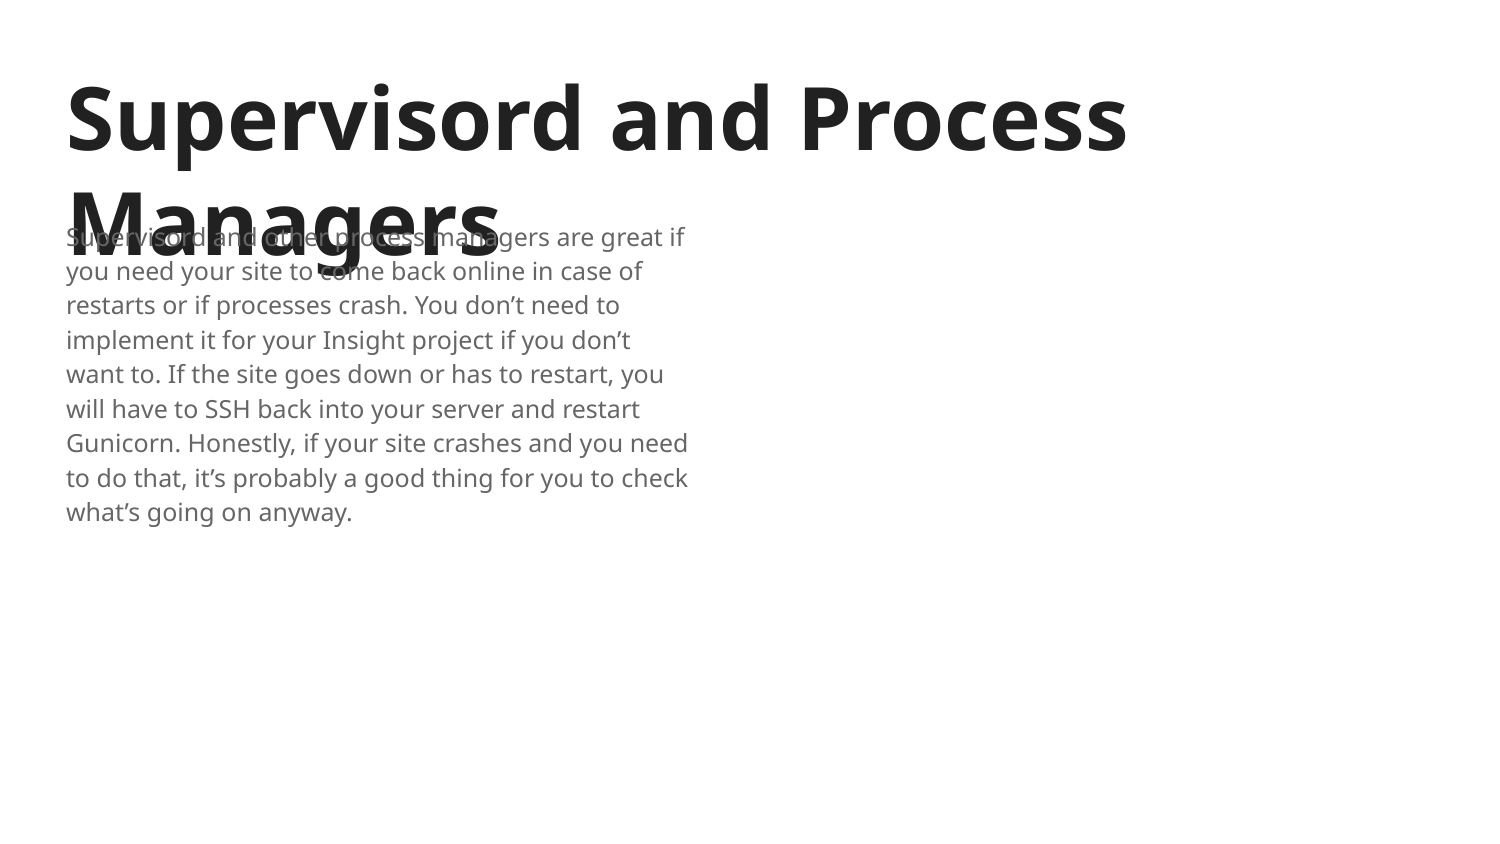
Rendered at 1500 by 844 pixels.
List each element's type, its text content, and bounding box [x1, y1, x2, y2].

title Supervisord and Process Managers [51, 48, 1449, 180]
list Supervisord and other process managers are great if you need your site to come back online in case of restarts or if processes crash. You don’t need to implement it for your Insight project if you don’t want to. If the site goes down or has to restart, you will have to SSH back into your server and restart Gunicorn. Honestly, if your site crashes and you need to do that, it’s probably a good thing for you to check what’s going on anyway. [51, 201, 708, 750]
